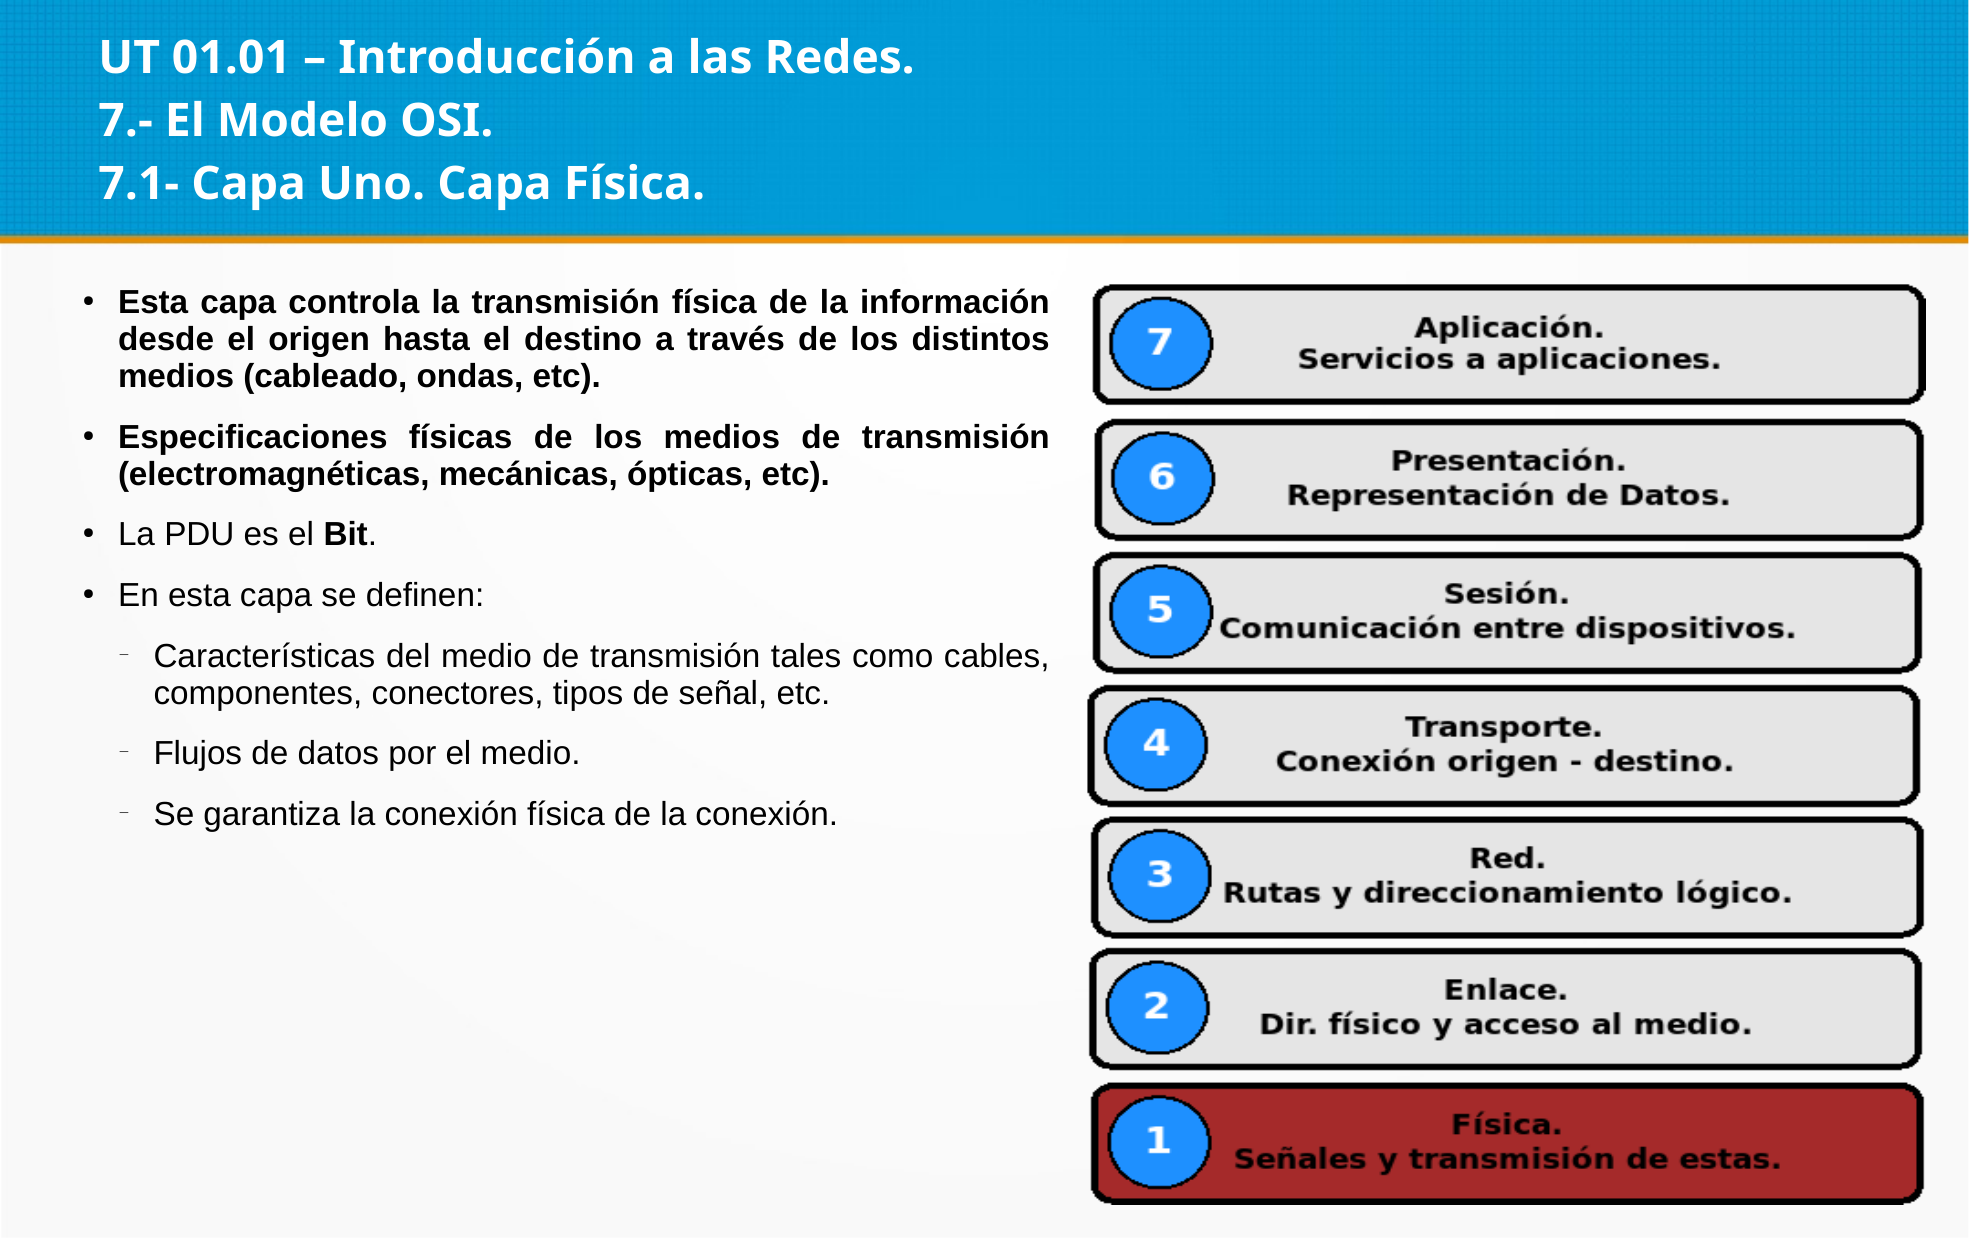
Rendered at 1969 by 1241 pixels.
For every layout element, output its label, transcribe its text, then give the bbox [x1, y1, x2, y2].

picture [0, 233, 1969, 1241]
list Esta capa controla la transmisión física de la información desde el origen hasta el destino a través de los distintos medios (cableado, ondas, etc). Especificaciones físicas de los medios de transmisión (electromagnéticas, mecánicas, ópticas, etc). La PDU es el Bit. En esta capa se definen: Características del medio de transmisión tales como cables, componentes, conectores, tipos de señal, etc. Flujos de datos por el medio. Se garantiza la conexión física de la conexión. [82, 283, 1052, 1193]
title UT 01.01 – Introducción a las Redes. 7.- El Modelo OSI. 7.1- Capa Uno. Capa Física. [98, 19, 1870, 213]
